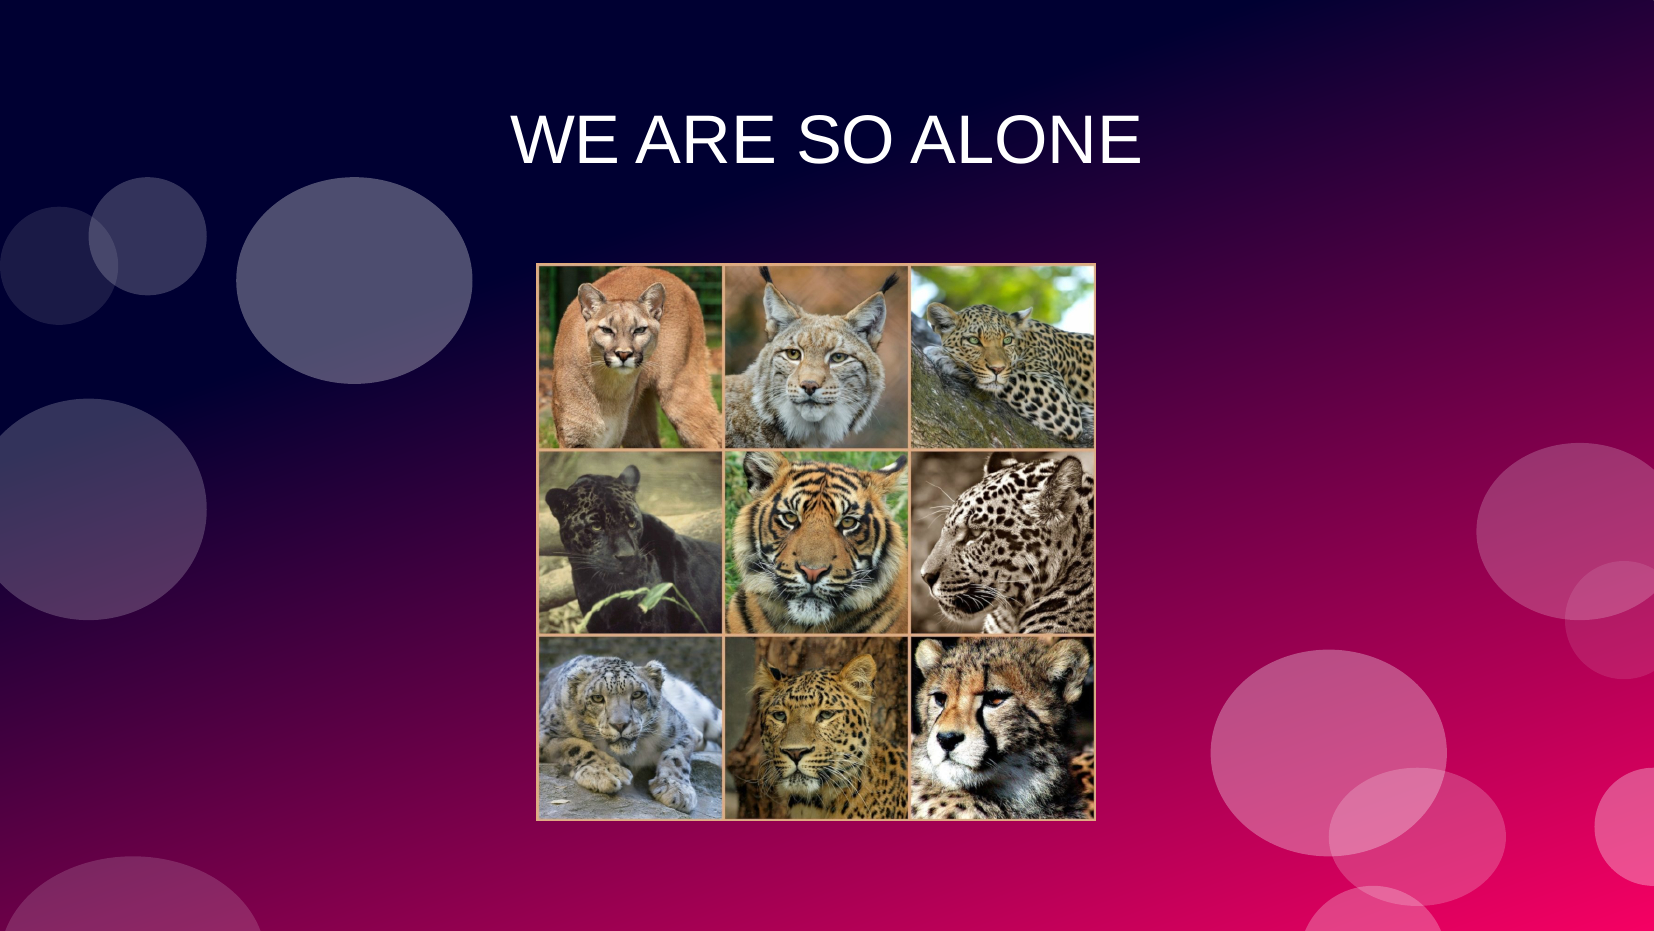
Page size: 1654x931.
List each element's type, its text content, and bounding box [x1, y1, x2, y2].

title WE ARE SO ALONE [82, 62, 1571, 218]
picture [536, 263, 1096, 821]
